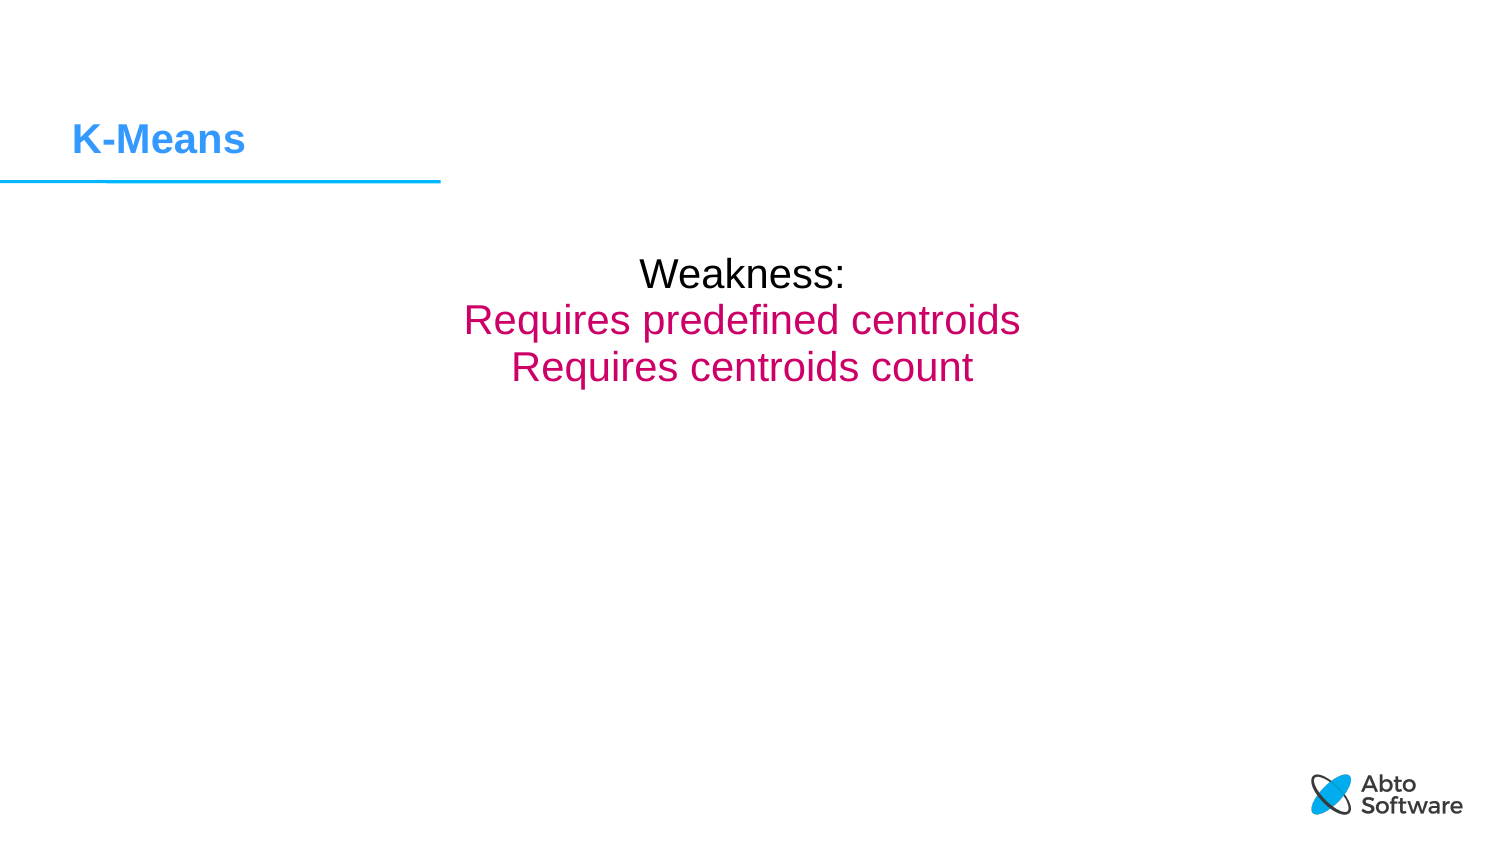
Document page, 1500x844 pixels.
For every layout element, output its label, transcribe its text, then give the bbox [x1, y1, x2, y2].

title K-Means [71, 68, 1311, 210]
text_box Weakness: Requires predefined centroids Requires centroids count [75, 250, 1411, 391]
picture [1299, 771, 1474, 817]
